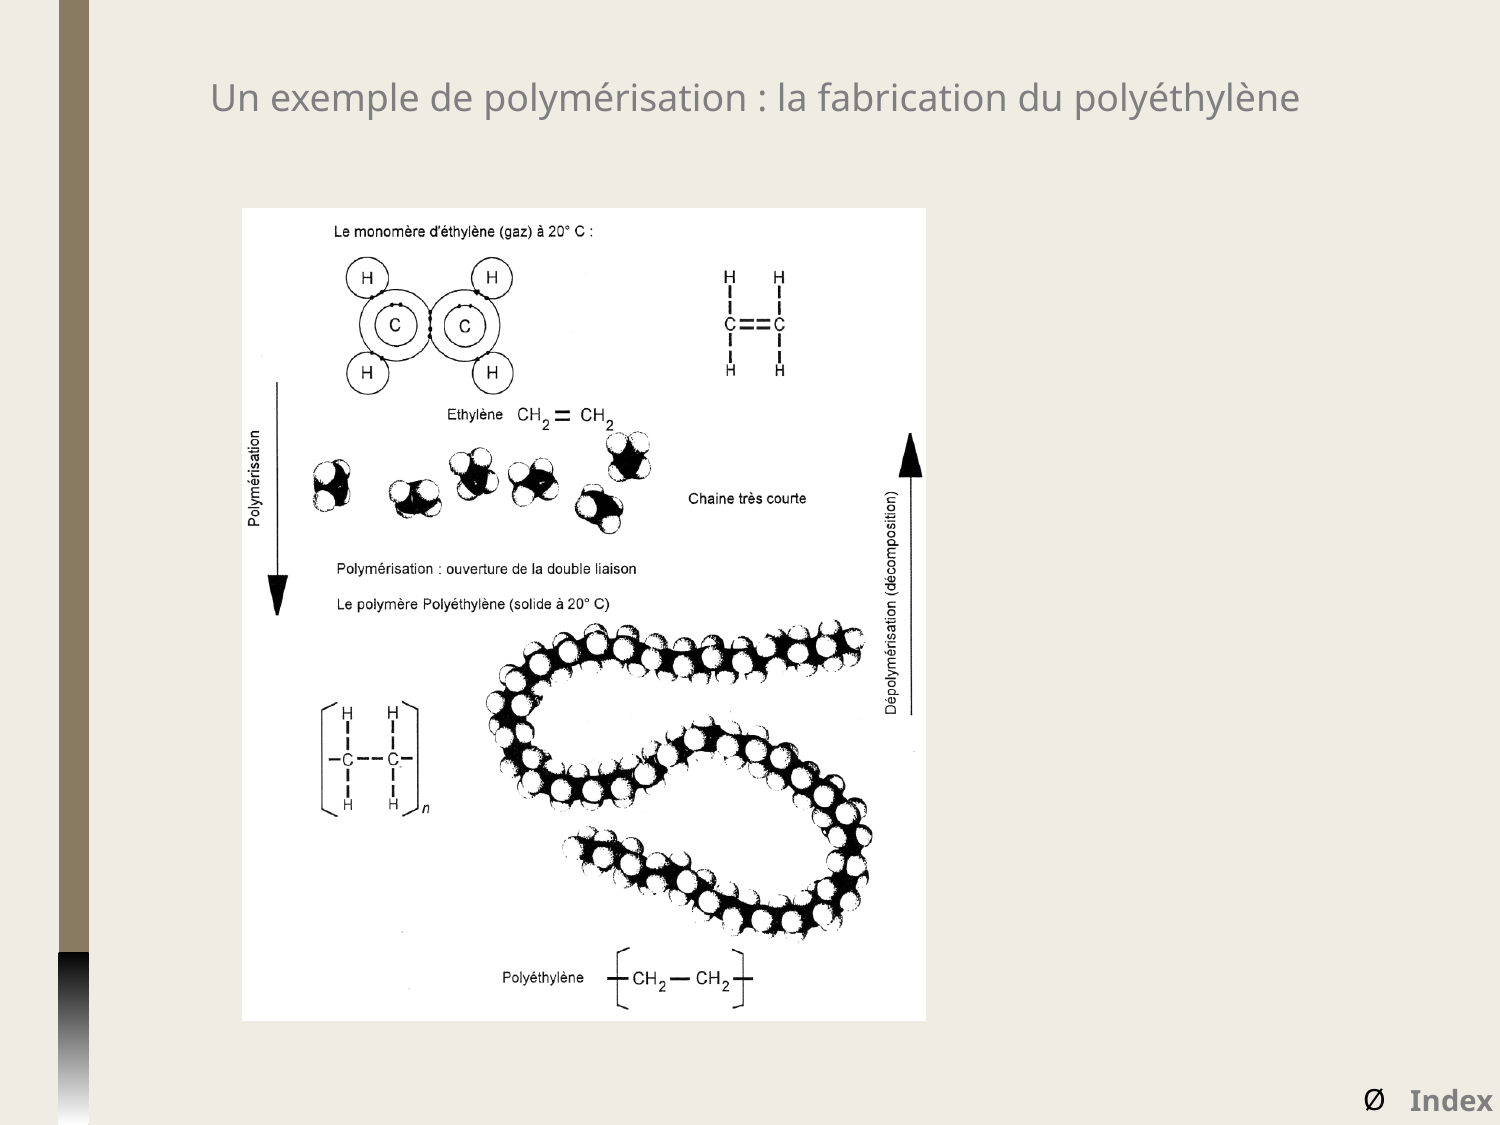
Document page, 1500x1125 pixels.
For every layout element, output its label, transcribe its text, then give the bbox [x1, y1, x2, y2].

text_box Index [1348, 1074, 1493, 1125]
text_box Un exemple de polymérisation : la fabrication du polyéthylène [194, 66, 1201, 127]
picture [242, 208, 928, 1021]
text_box [59, 0, 89, 1125]
